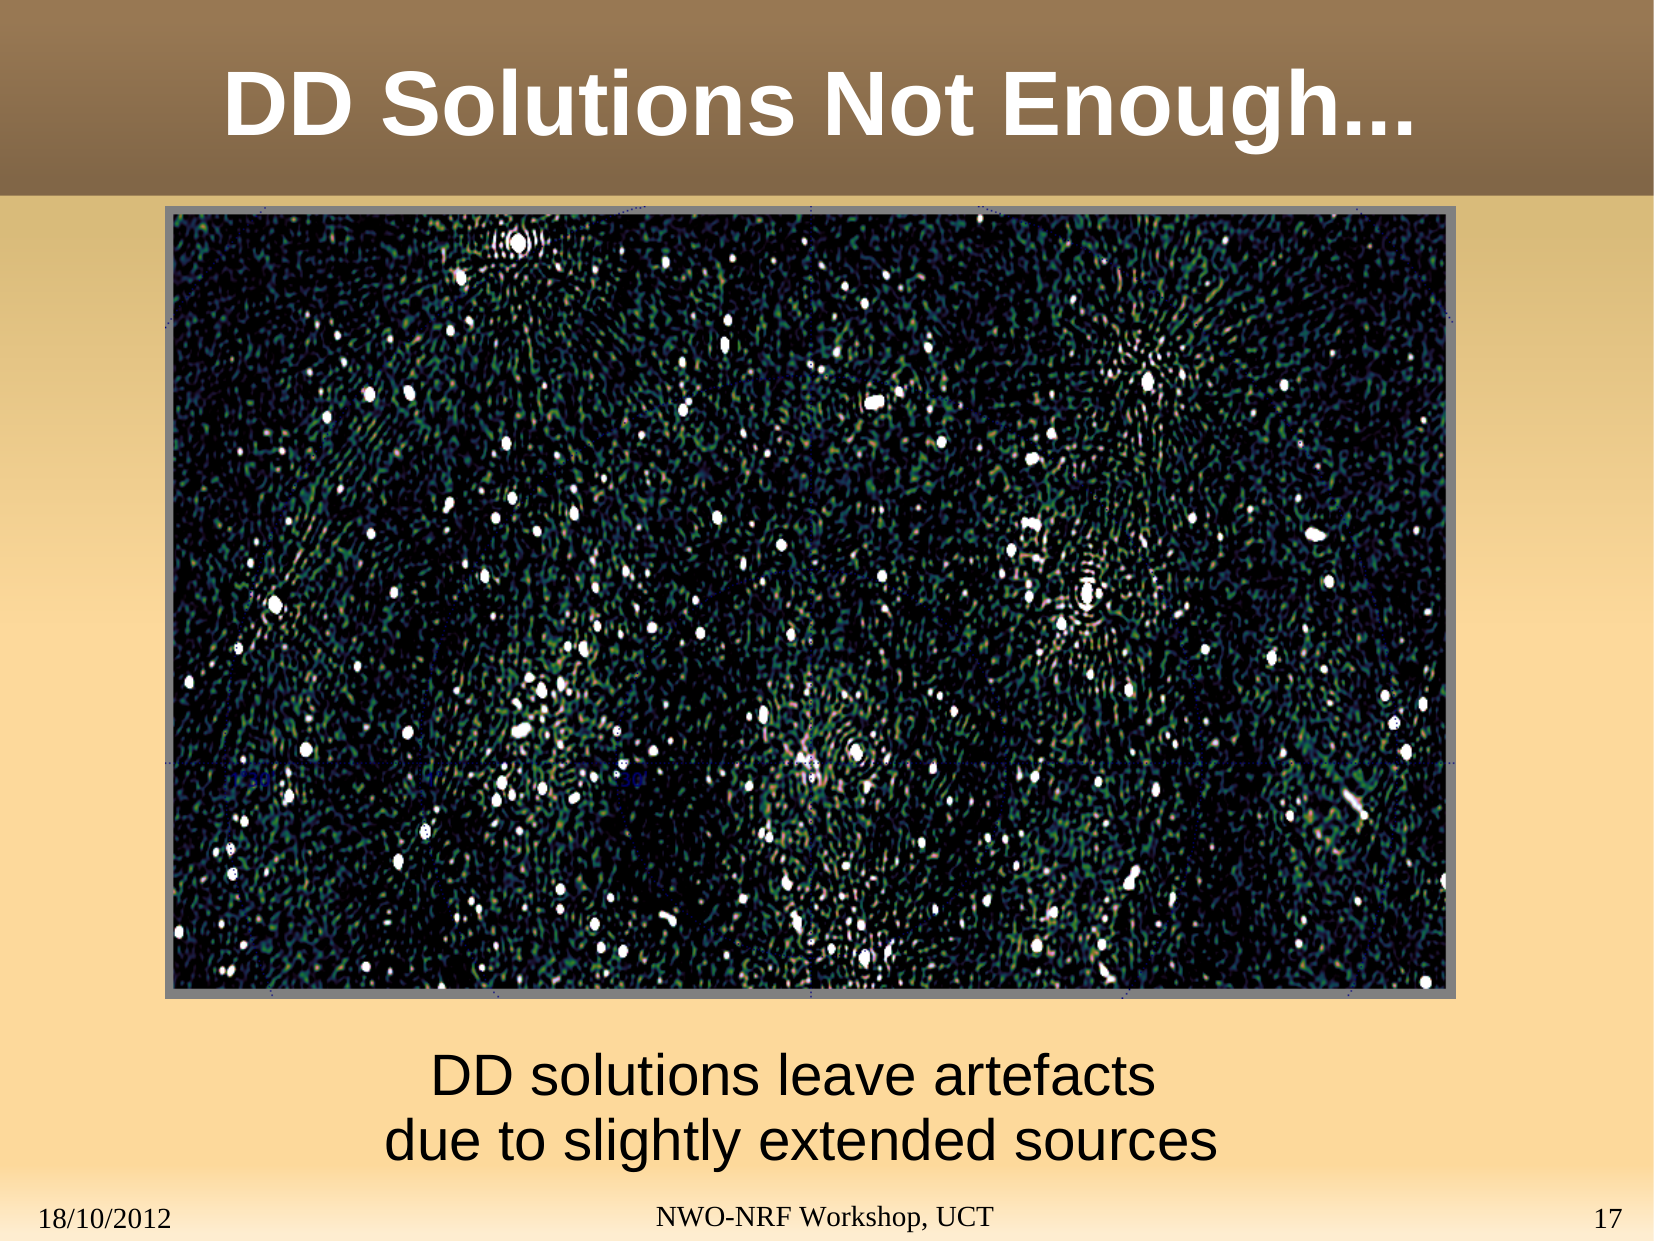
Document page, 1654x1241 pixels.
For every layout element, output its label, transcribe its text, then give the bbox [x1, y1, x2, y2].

title DD Solutions Not Enough... [76, 0, 1565, 208]
picture [0, 0, 1654, 1241]
text_box DD solutions leave artefacts due to slightly extended sources [105, 1035, 1501, 1180]
